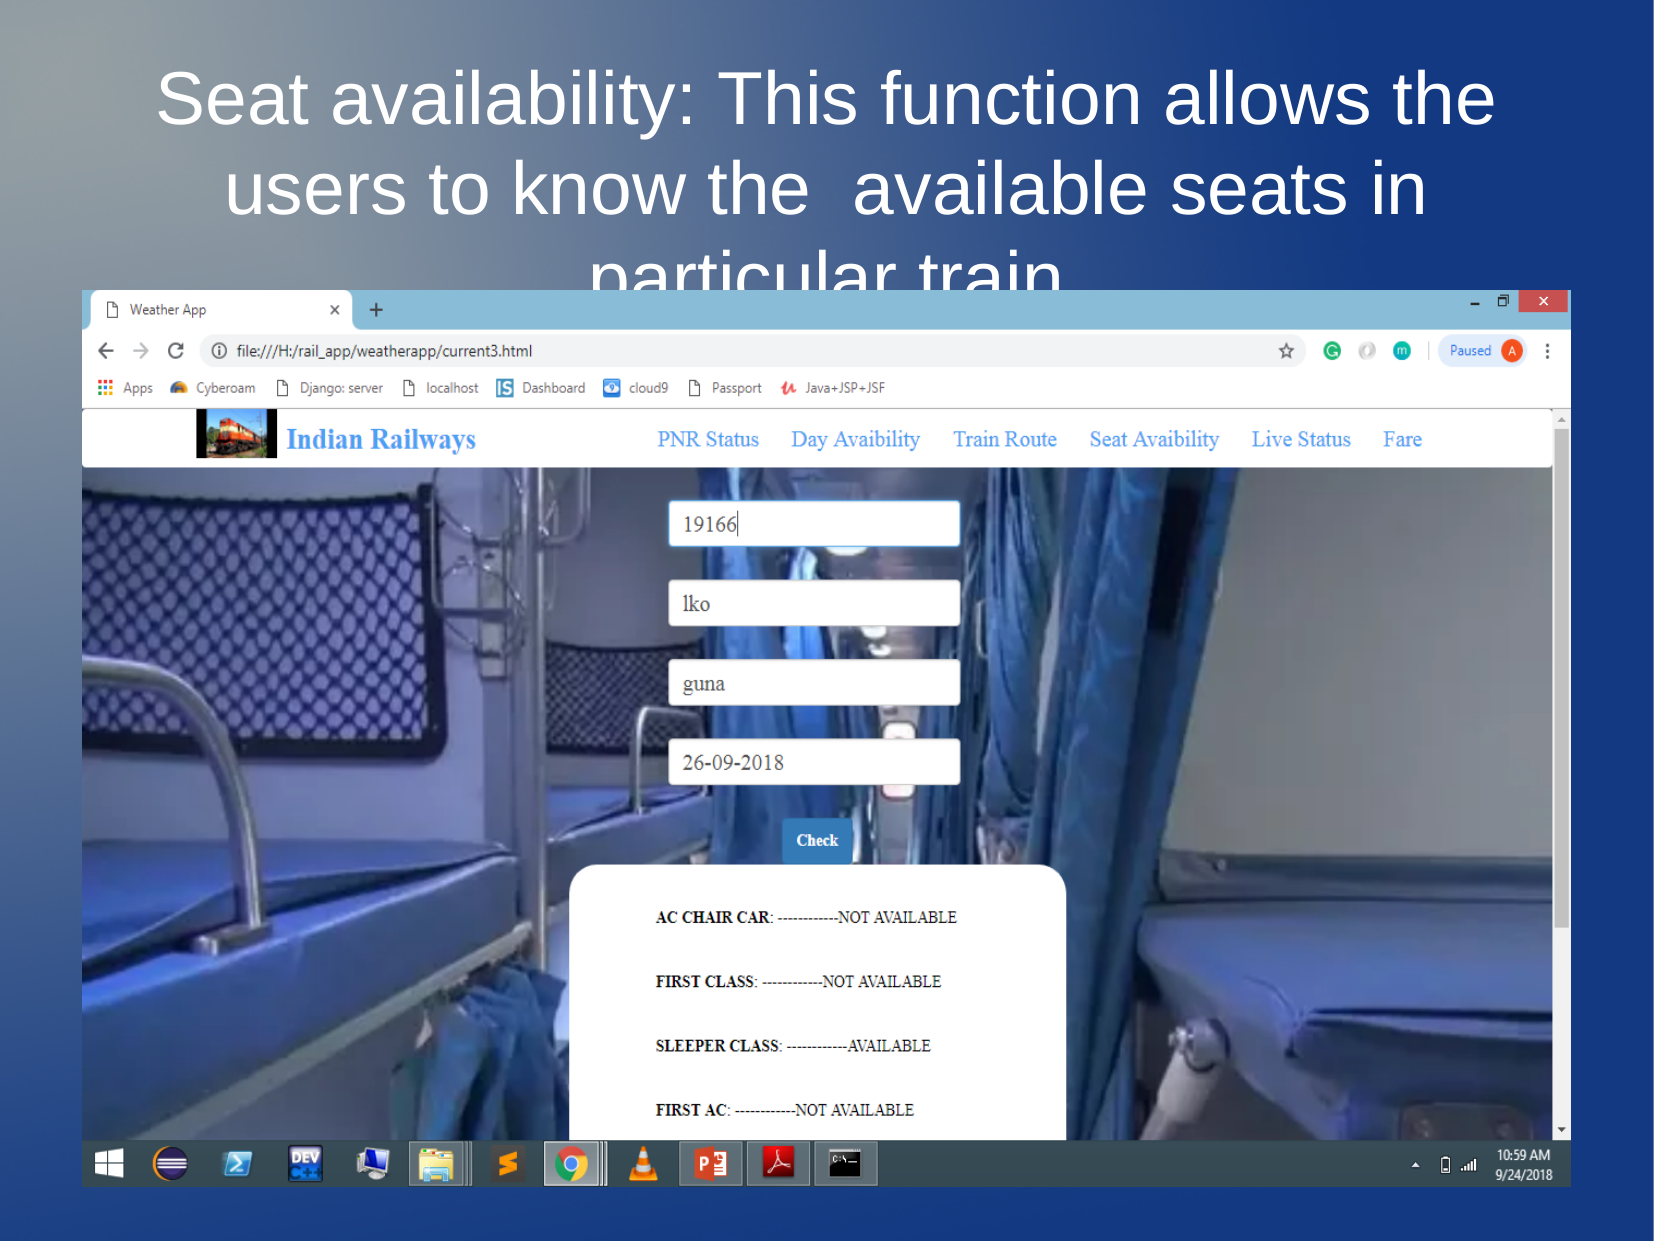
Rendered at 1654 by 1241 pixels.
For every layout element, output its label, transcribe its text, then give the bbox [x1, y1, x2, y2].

title Seat availability: This function allows the users to know the available seats in particular train [82, 49, 1571, 257]
picture [82, 290, 1571, 1187]
